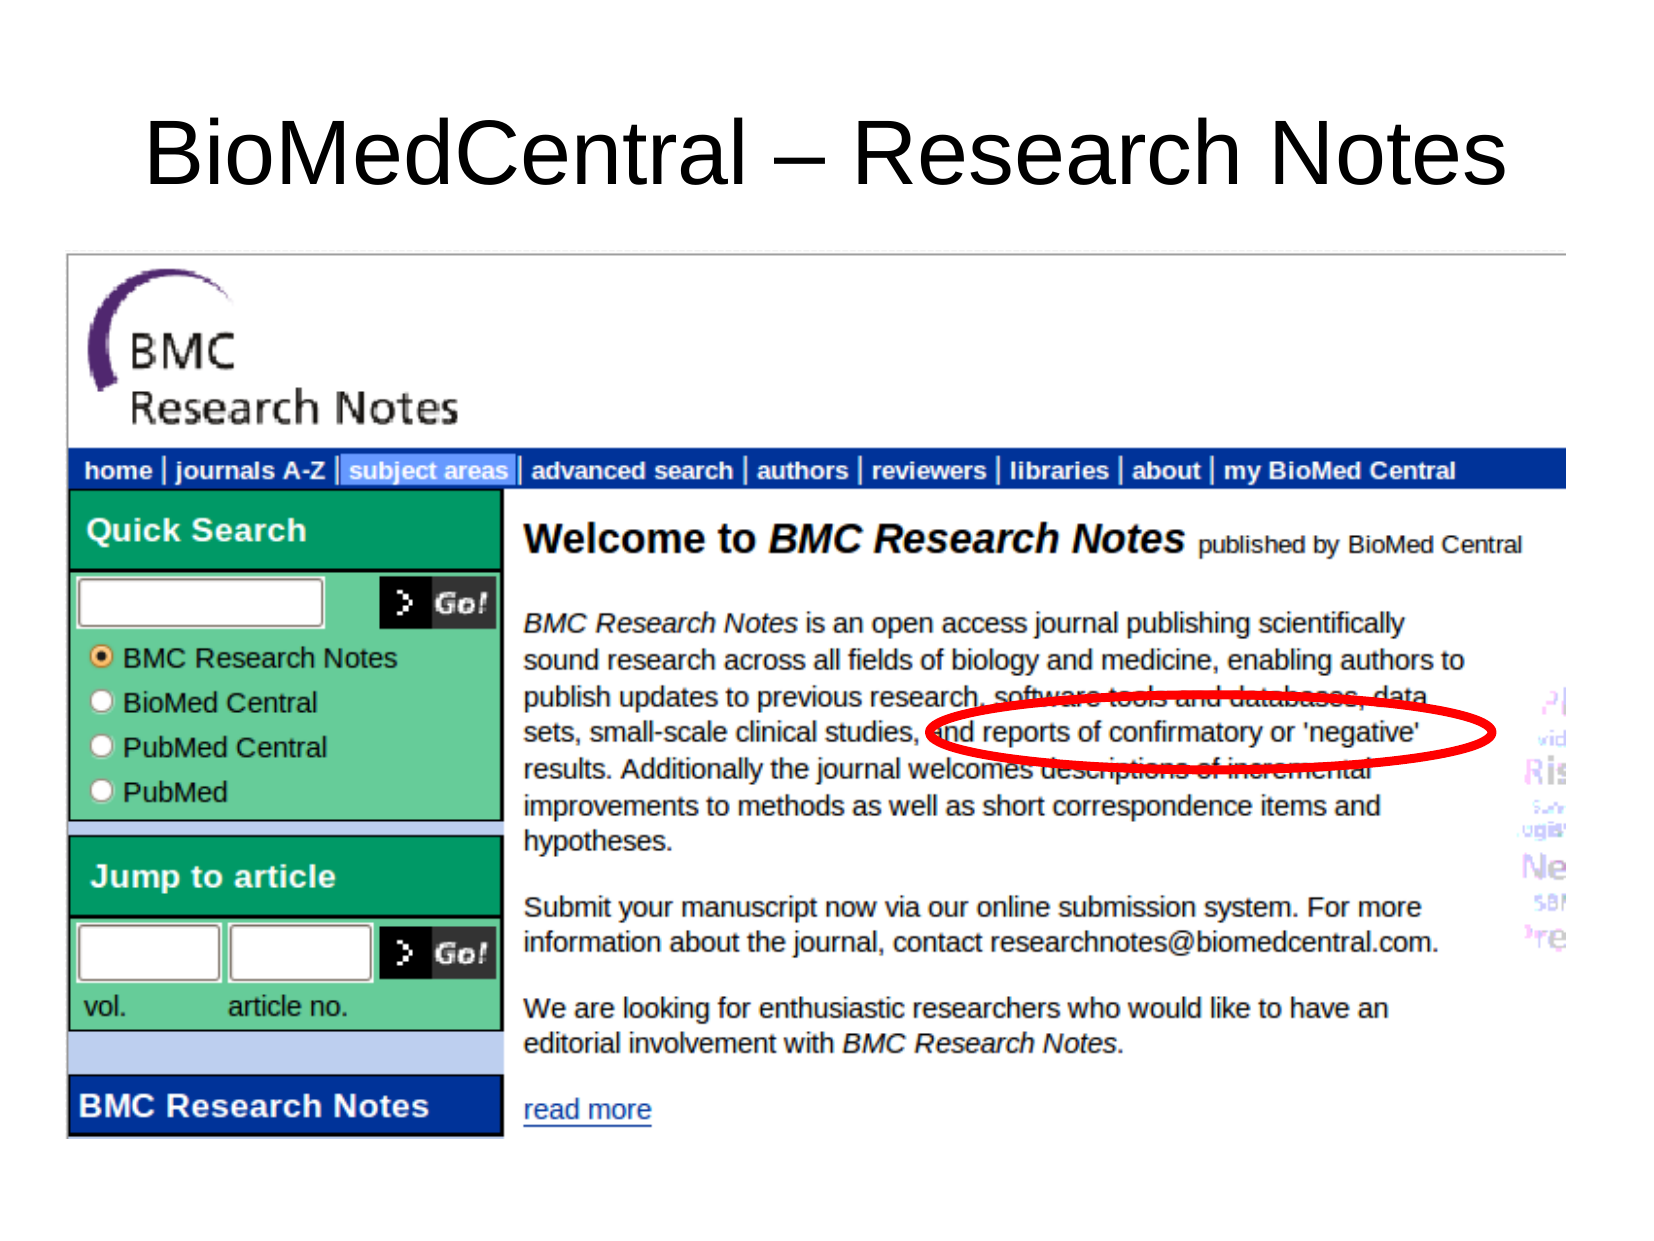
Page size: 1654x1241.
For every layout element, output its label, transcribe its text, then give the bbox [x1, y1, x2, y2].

title BioMedCentral – Research Notes [82, 56, 1571, 250]
picture [65, 250, 1566, 1139]
